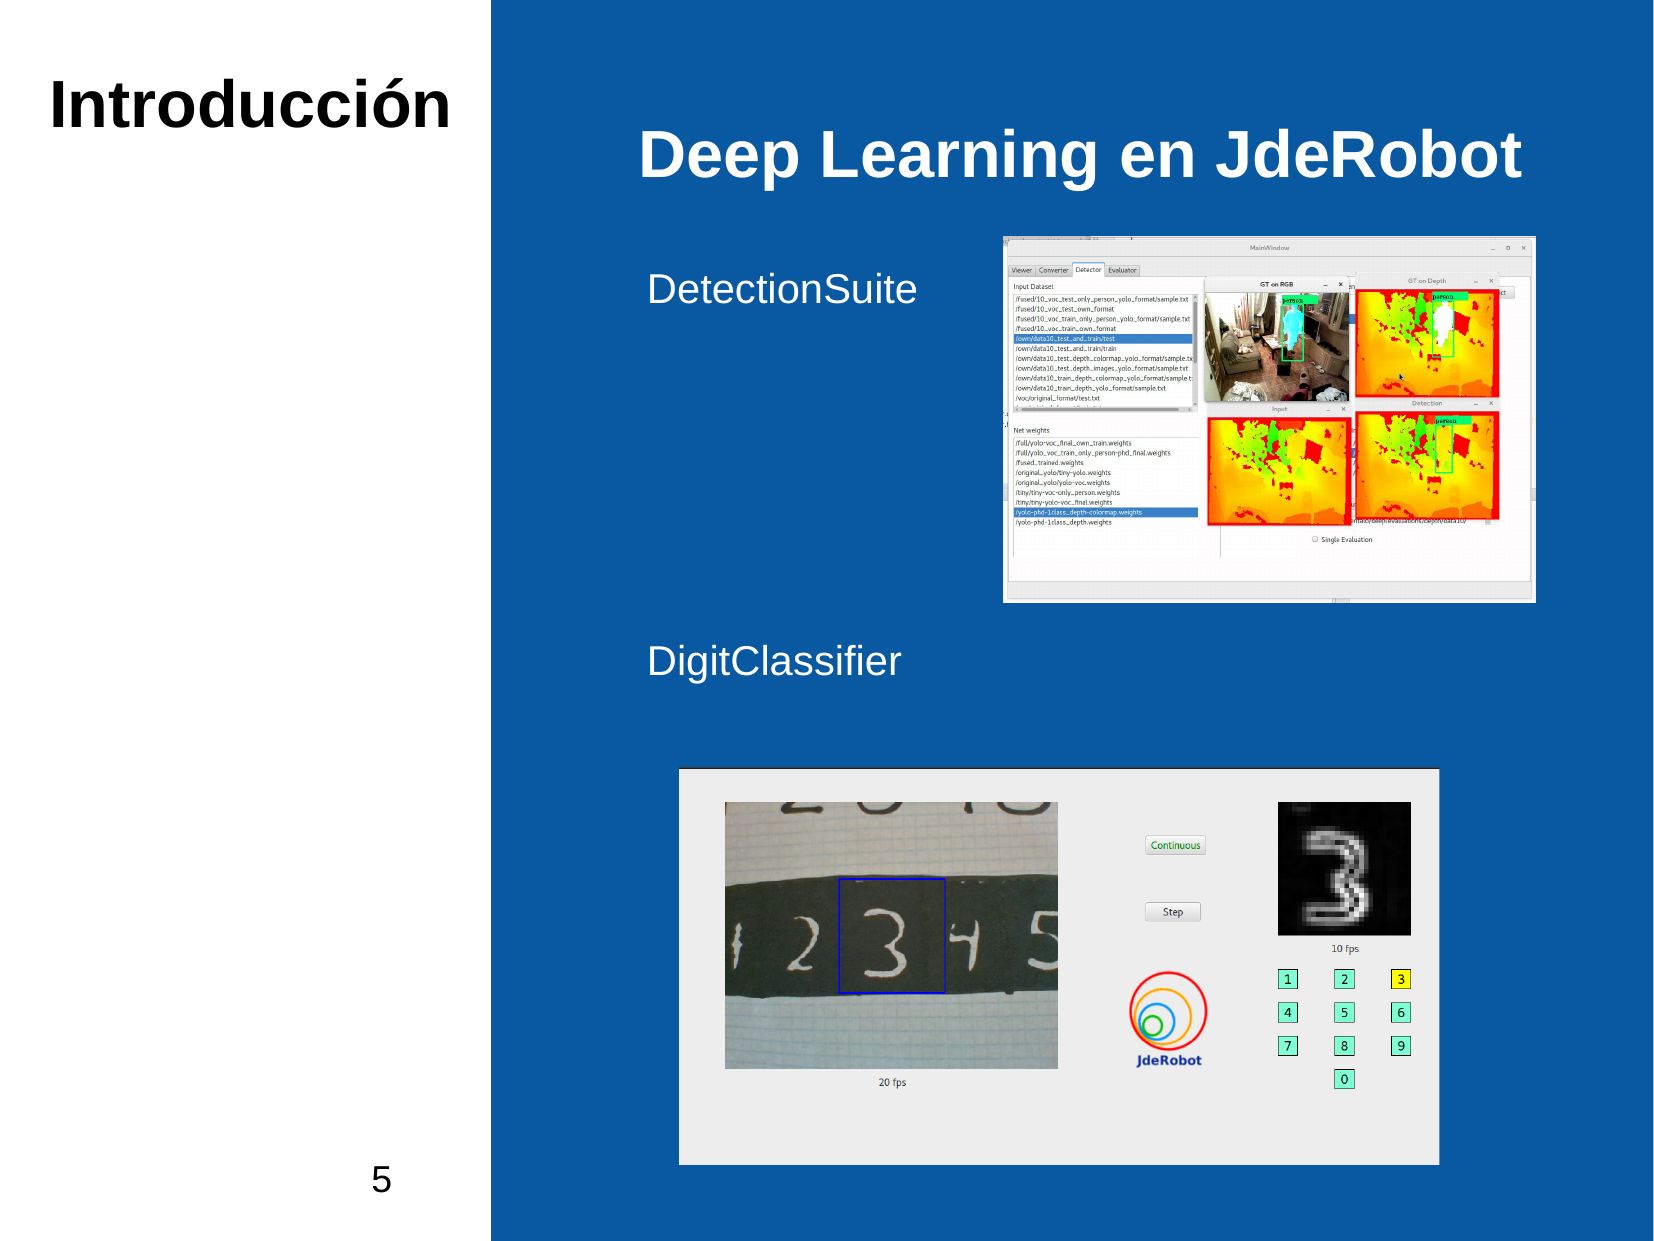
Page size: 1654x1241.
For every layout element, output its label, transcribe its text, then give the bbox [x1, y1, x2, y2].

title Deep Learning en JdeRobot [631, 25, 1530, 265]
title Introducción [29, 67, 473, 143]
list DetectionSuite DigitClassifier [590, 265, 1595, 986]
picture [491, 0, 1654, 1241]
